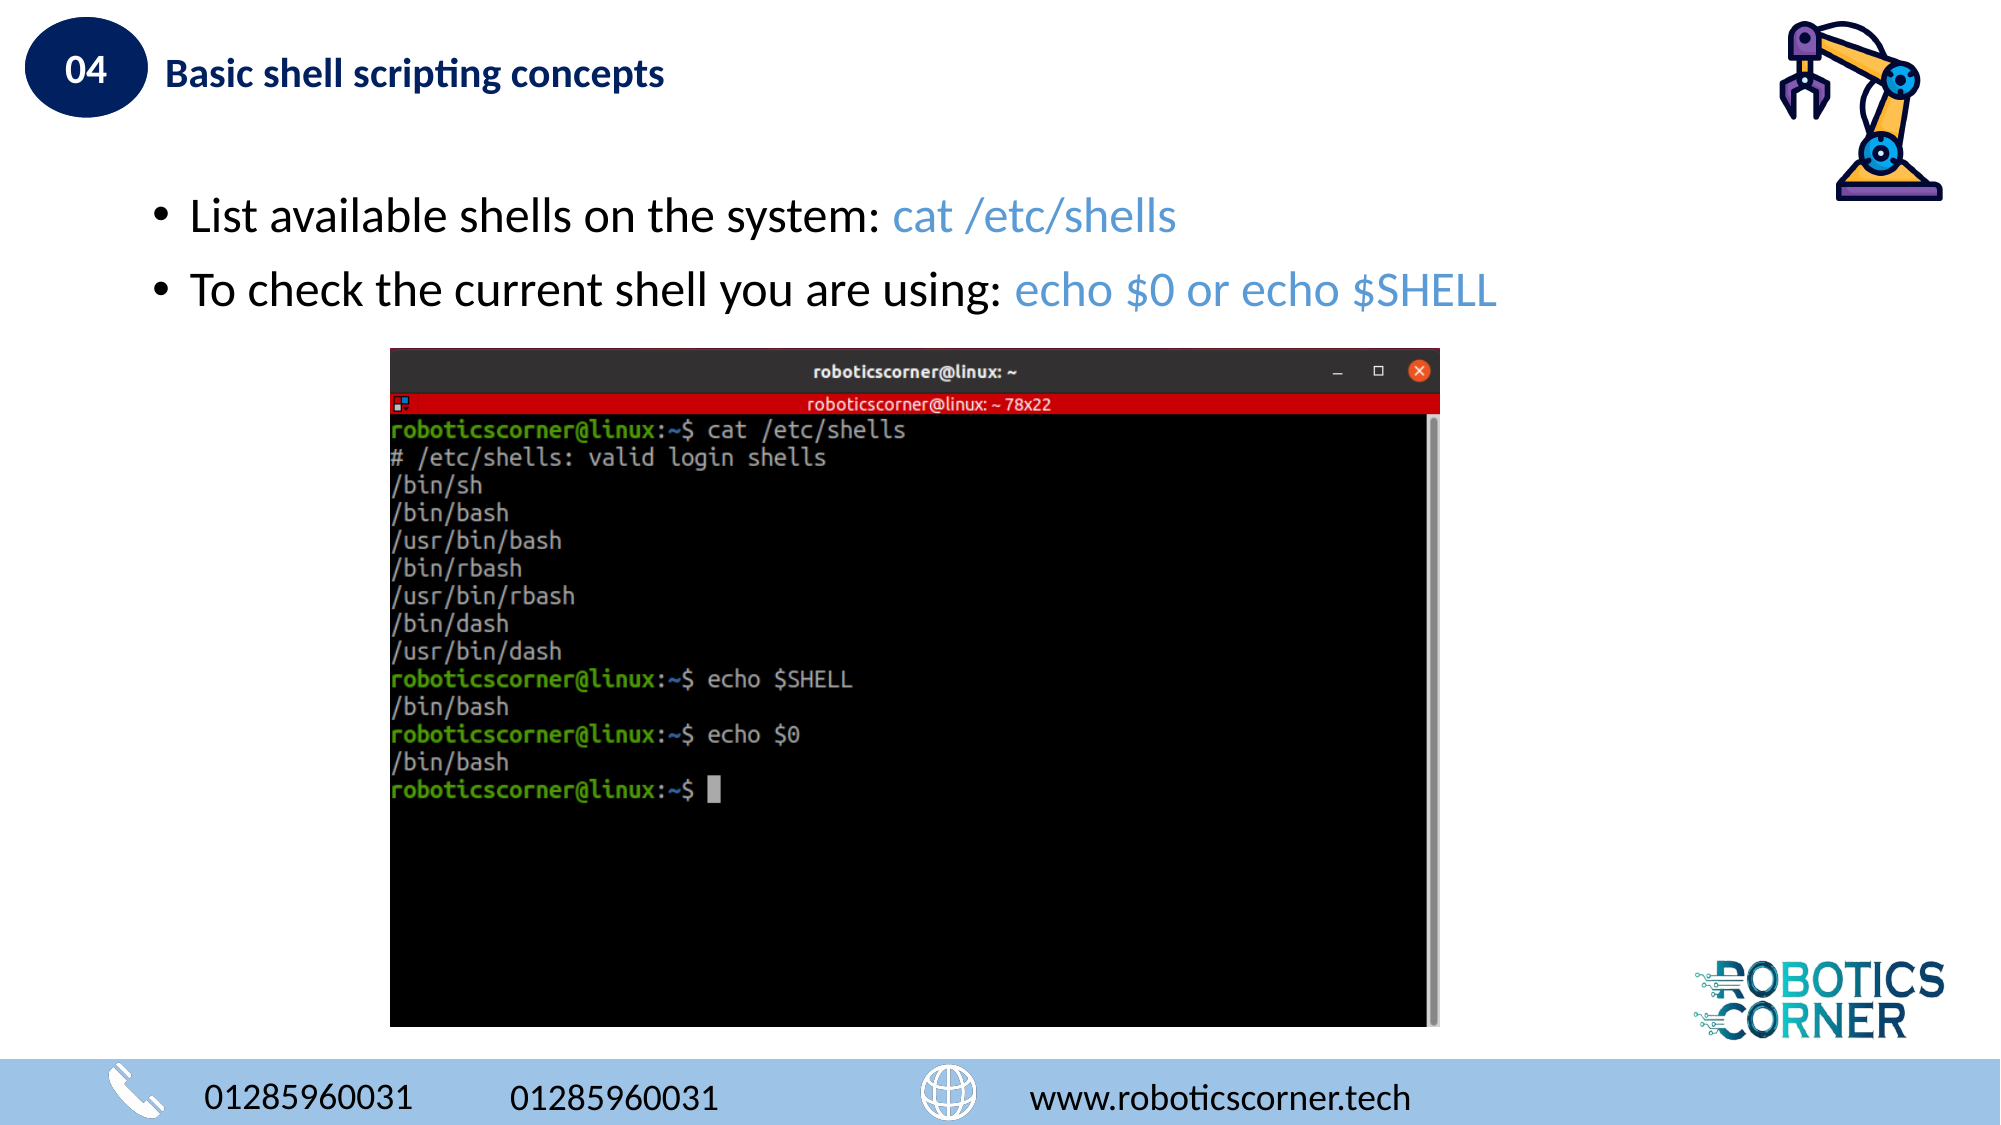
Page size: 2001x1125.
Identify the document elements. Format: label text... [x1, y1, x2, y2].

picture [390, 348, 1440, 1027]
text_box www.roboticscorner.tech [1014, 1065, 1546, 1125]
picture [103, 1057, 170, 1124]
picture [1680, 859, 1953, 1125]
text_box 01285960031 [189, 1064, 495, 1125]
text_box 01285960031 [495, 1064, 827, 1125]
text_box [1953, 1059, 2000, 1125]
list List available shells on the system: cat /etc/shells To check the current shell you are using: echo $0 or echo $SHELL [137, 181, 1863, 384]
picture [1771, 21, 1951, 201]
text_box [0, 1059, 915, 1125]
text_box Basic shell scripting concepts [150, 38, 705, 154]
picture [915, 1059, 981, 1125]
text_box [981, 1059, 1680, 1125]
text_box 04 [22, 14, 150, 121]
